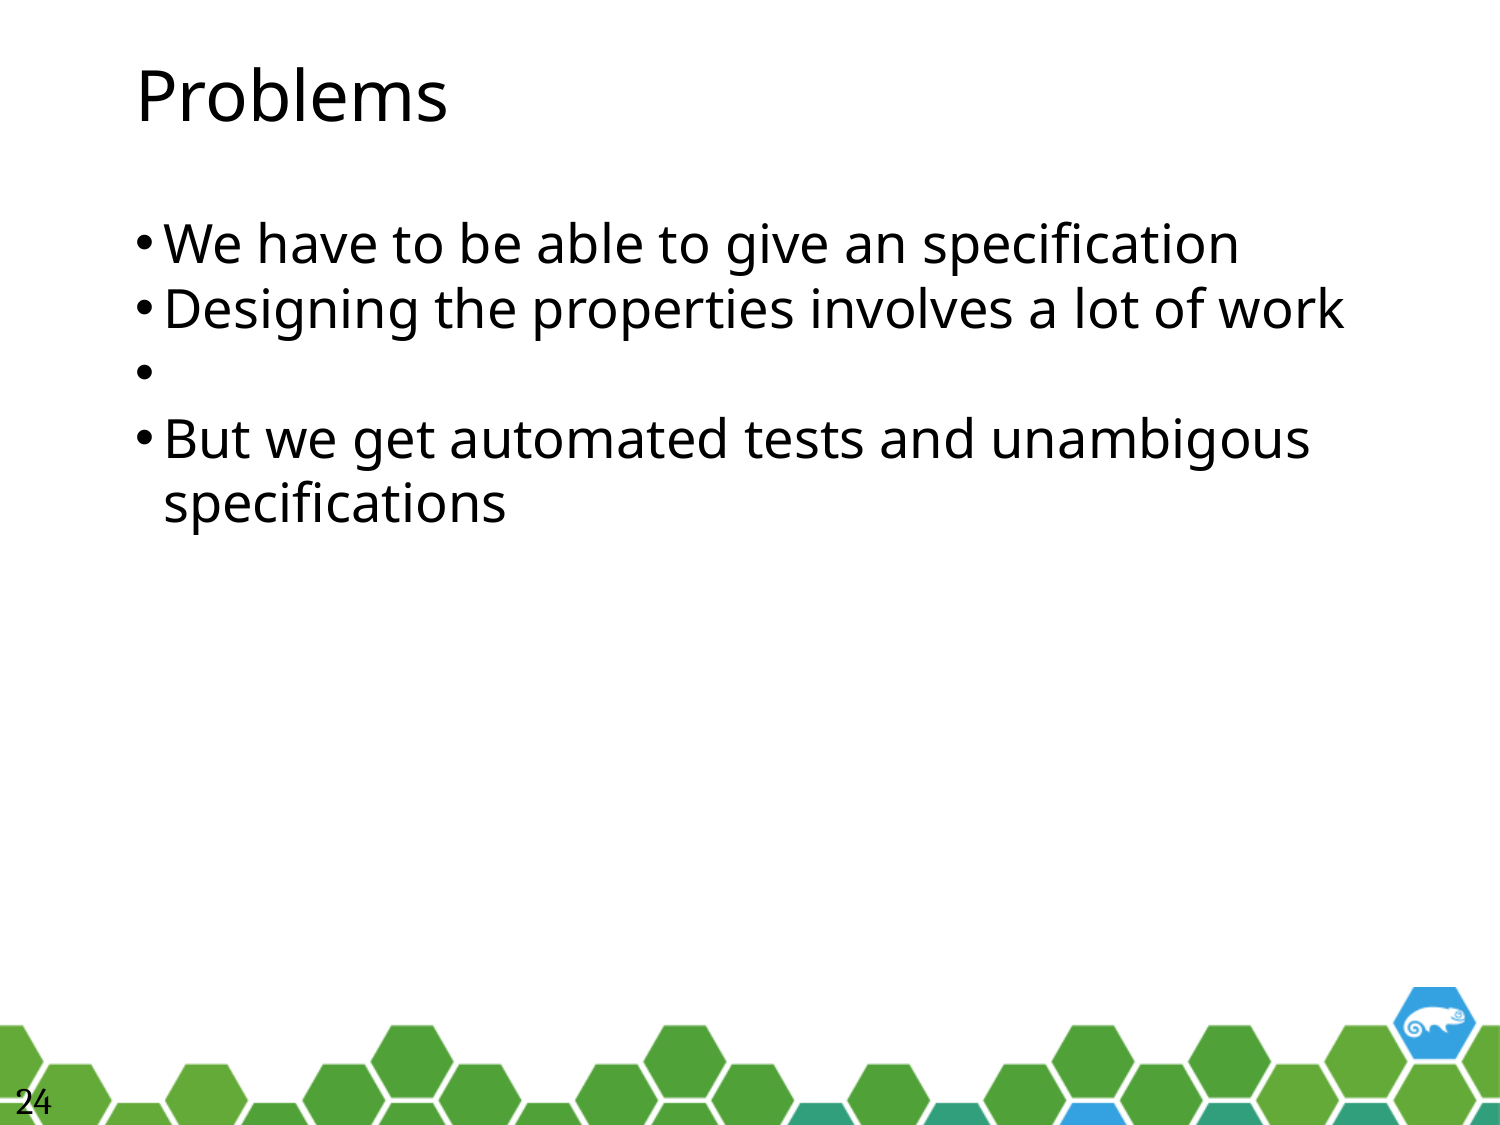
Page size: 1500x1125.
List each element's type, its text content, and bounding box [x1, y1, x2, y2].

text_box Problems [134, 12, 1371, 175]
text_box We have to be able to give an specification Designing the properties involves a lot of work But we get automated tests and unambigous specifications [134, 208, 1371, 862]
picture [0, 987, 1500, 1125]
